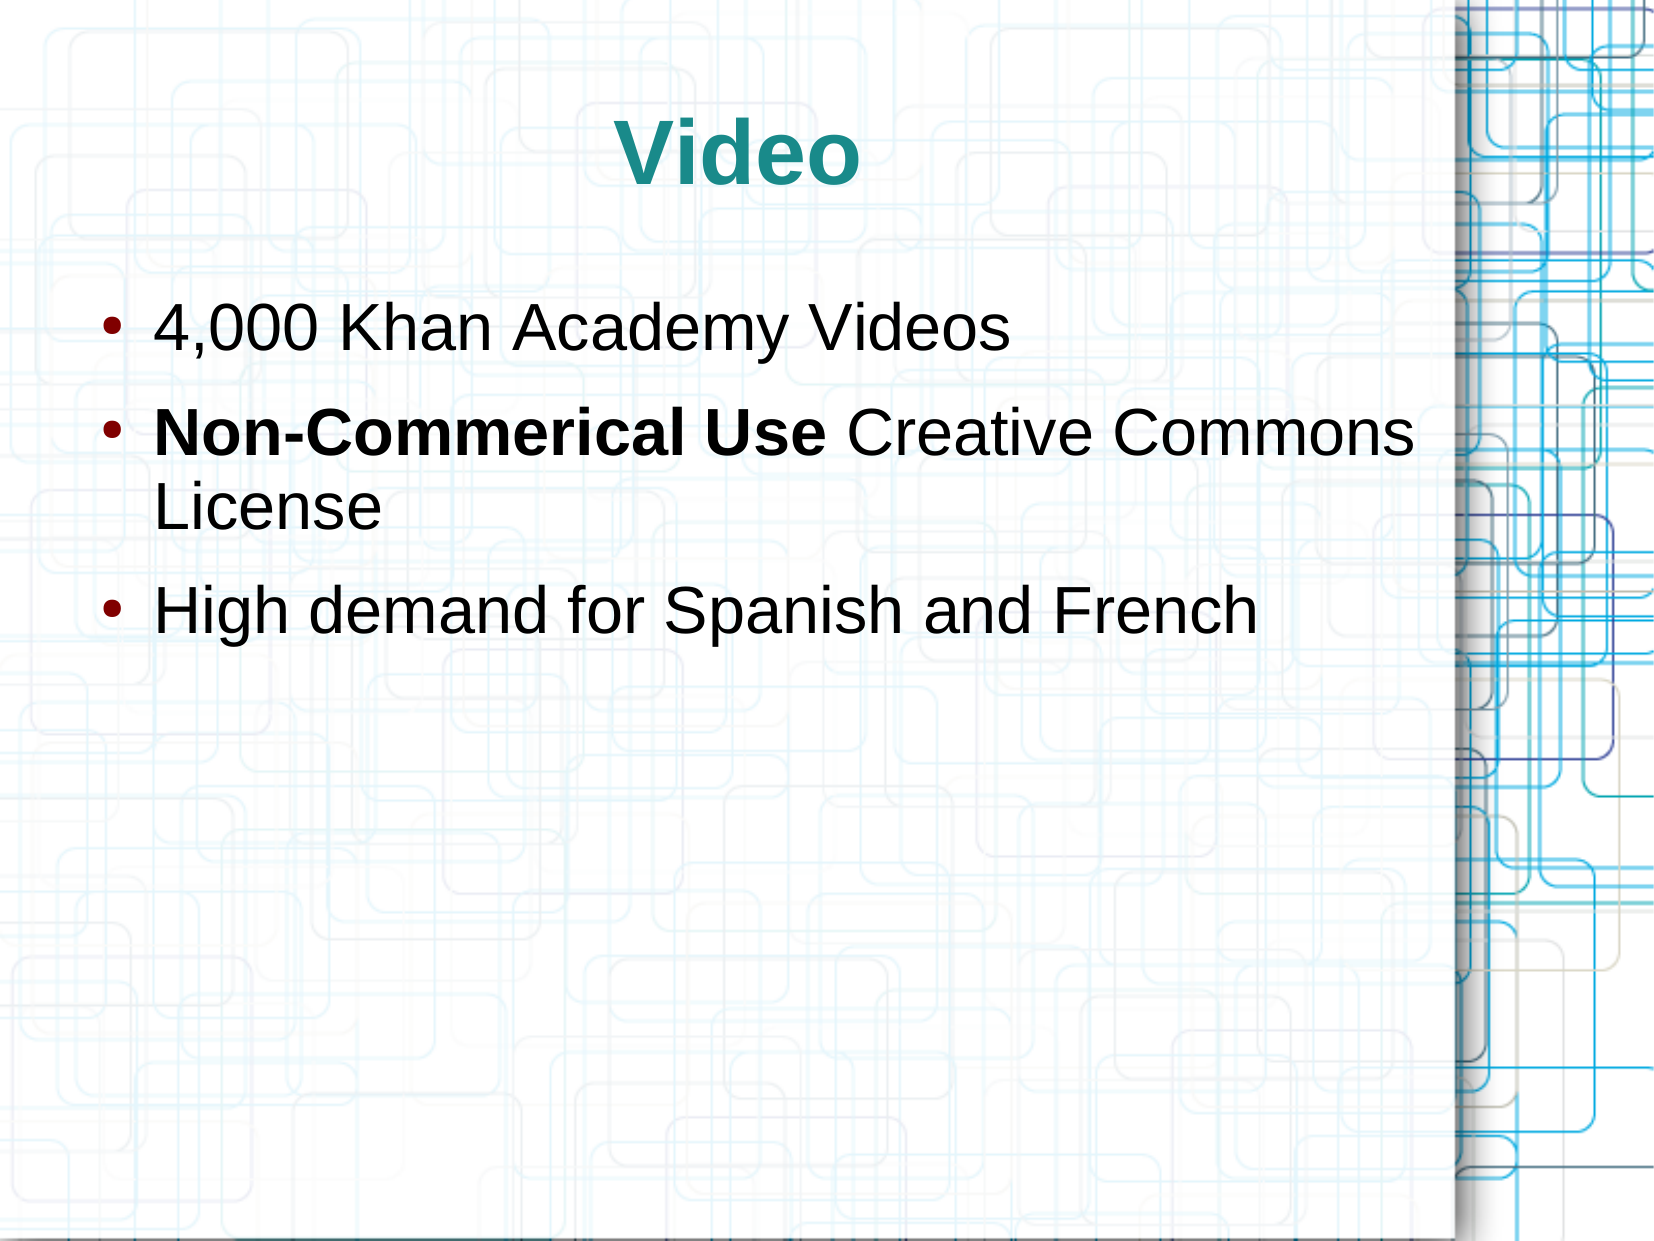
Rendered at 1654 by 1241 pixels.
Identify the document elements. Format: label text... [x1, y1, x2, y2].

picture [0, 0, 1654, 1241]
title Video [59, 49, 1418, 257]
list 4,000 Khan Academy Videos Non-Commerical Use Creative Commons License High demand for Spanish and French [82, 290, 1418, 1010]
